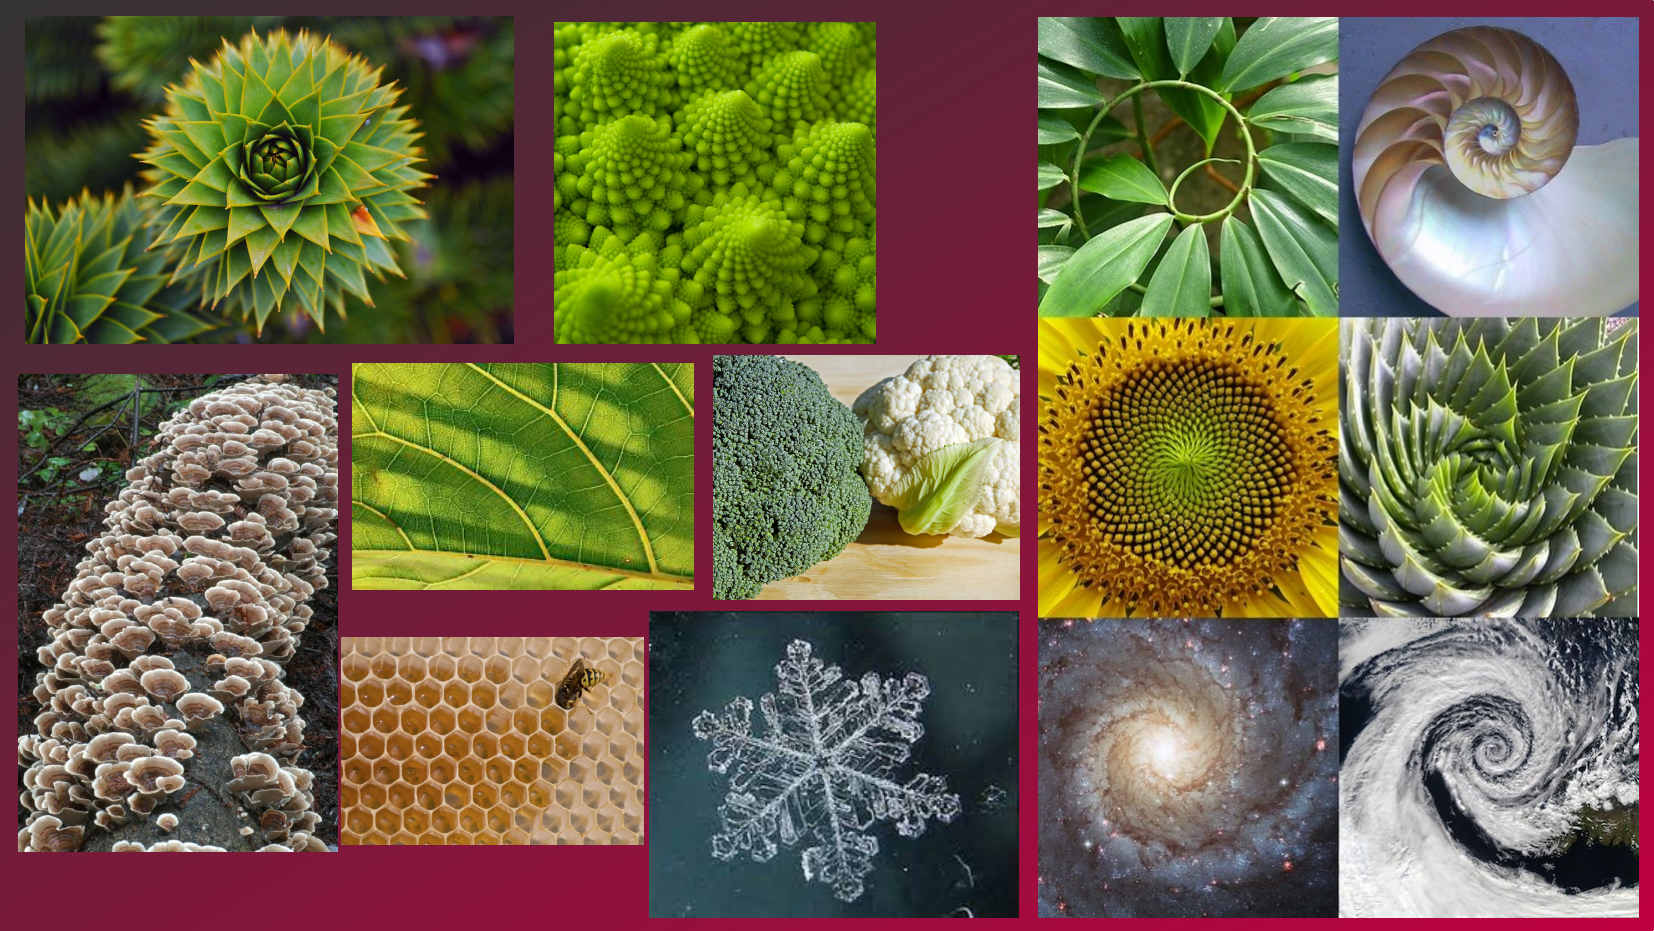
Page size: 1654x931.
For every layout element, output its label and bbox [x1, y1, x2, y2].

picture [352, 363, 694, 590]
picture [713, 355, 1020, 601]
picture [341, 637, 644, 845]
picture [649, 611, 1019, 918]
picture [25, 16, 514, 344]
picture [554, 22, 876, 344]
picture [18, 374, 338, 852]
picture [1038, 17, 1639, 918]
